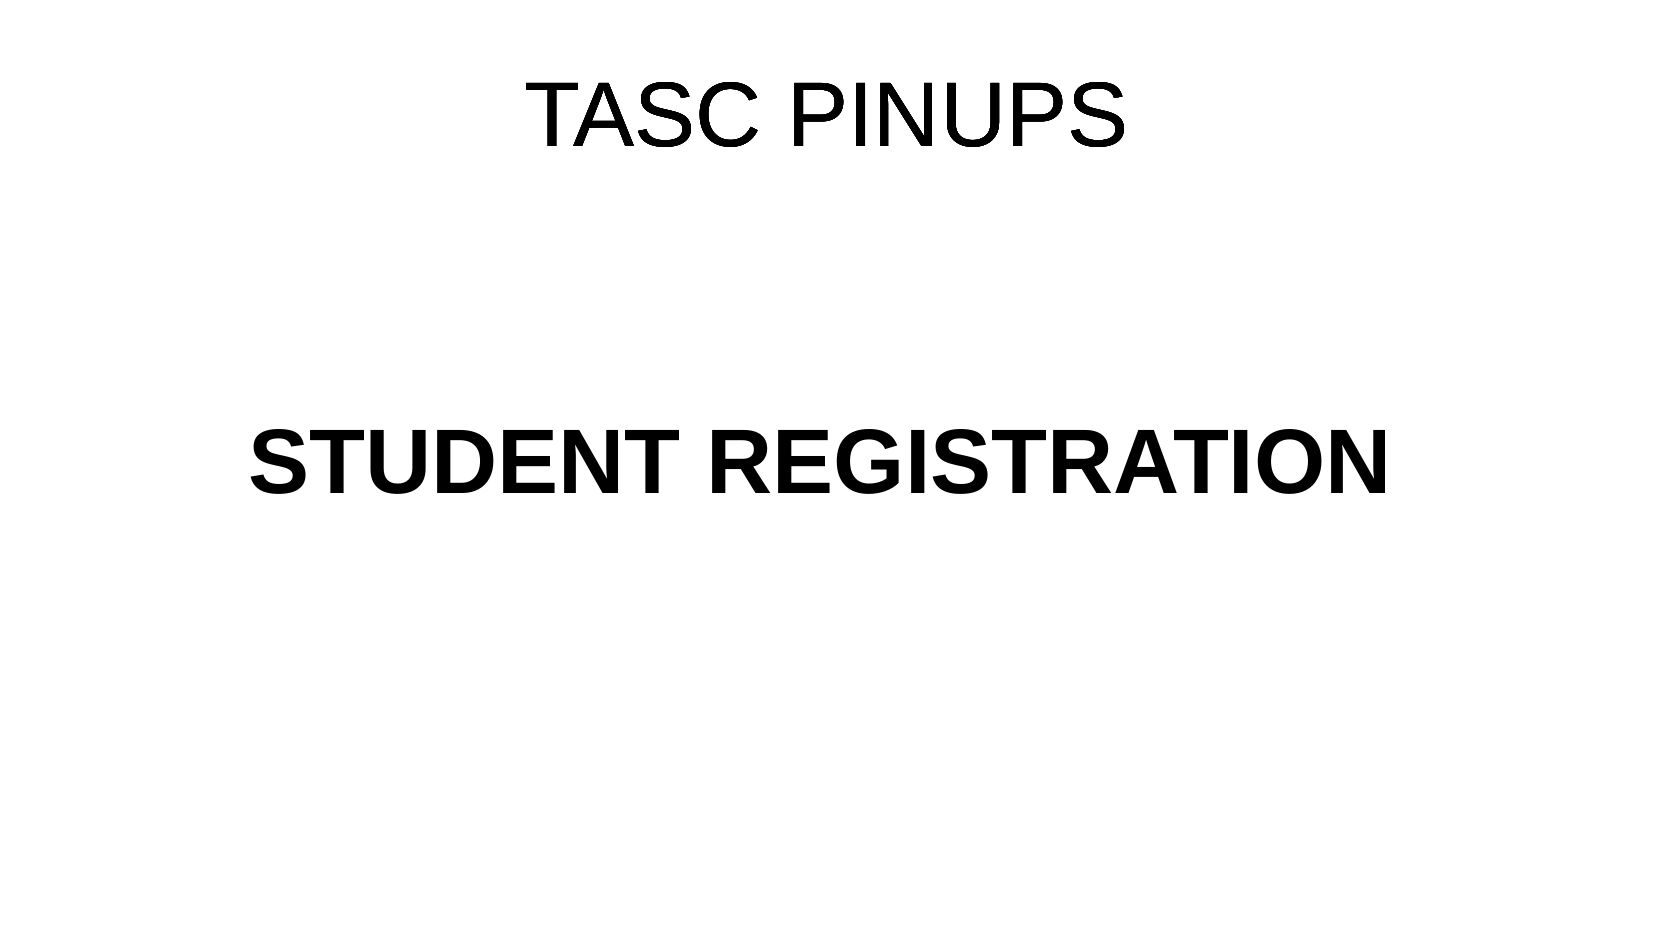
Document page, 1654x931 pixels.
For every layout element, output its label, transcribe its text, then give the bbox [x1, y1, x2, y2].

title TASC PINUPS [82, 37, 1571, 193]
title STUDENT REGISTRATION [76, 383, 1565, 540]
